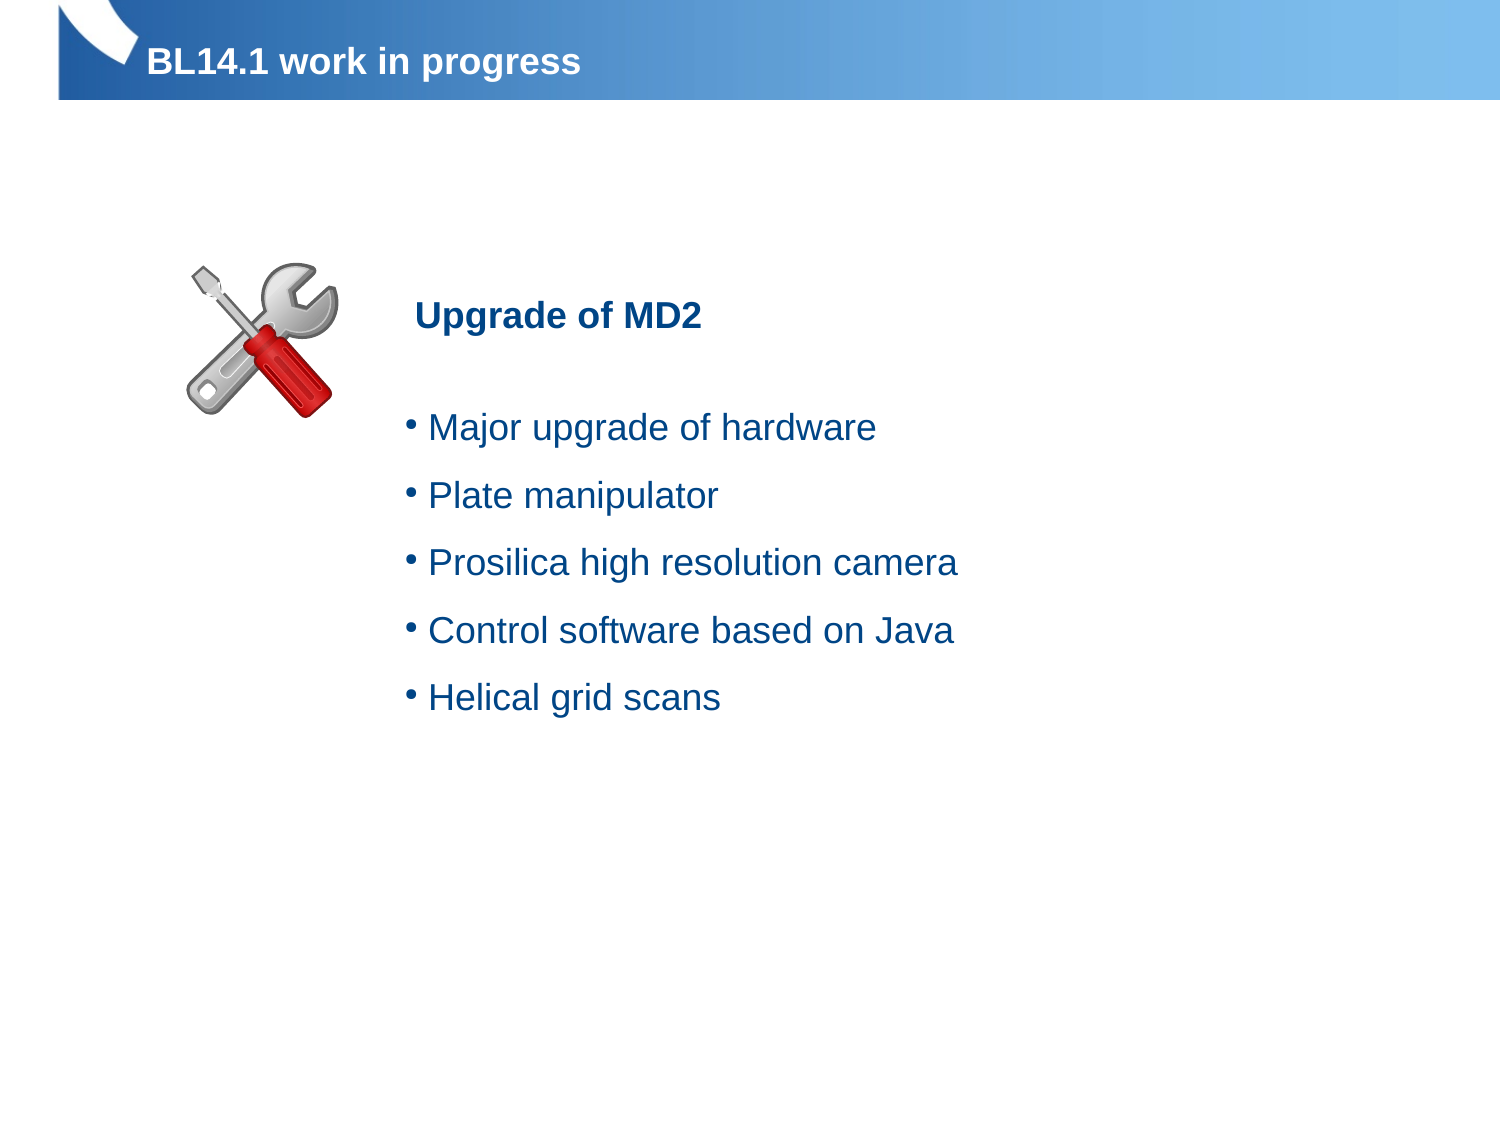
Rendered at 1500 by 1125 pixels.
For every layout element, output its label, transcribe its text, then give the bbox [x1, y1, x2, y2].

picture [0, 0, 1500, 100]
text_box Upgrade of MD2 Major upgrade of hardware Plate manipulator Prosilica high resolution camera Control software based on Java Helical grid scans [389, 283, 1170, 794]
picture [177, 256, 346, 426]
title BL14.1 work in progress [131, 23, 1482, 96]
